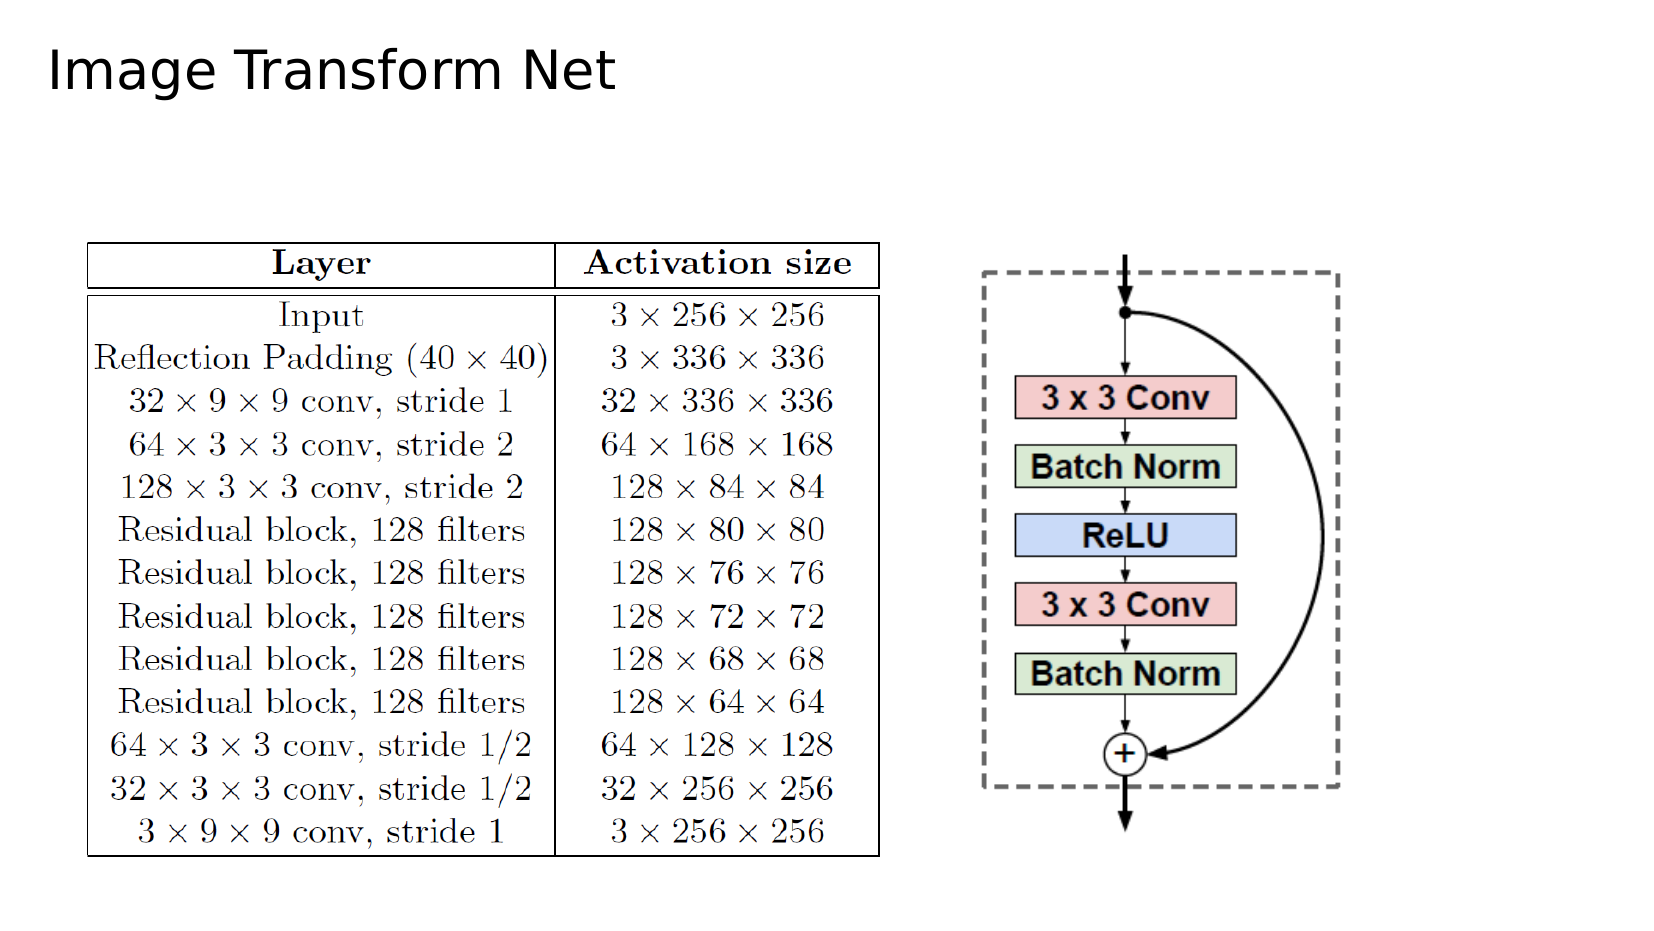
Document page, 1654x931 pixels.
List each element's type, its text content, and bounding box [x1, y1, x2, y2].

title Image Transform Net [47, 7, 1536, 134]
picture [82, 236, 888, 860]
picture [968, 247, 1353, 841]
